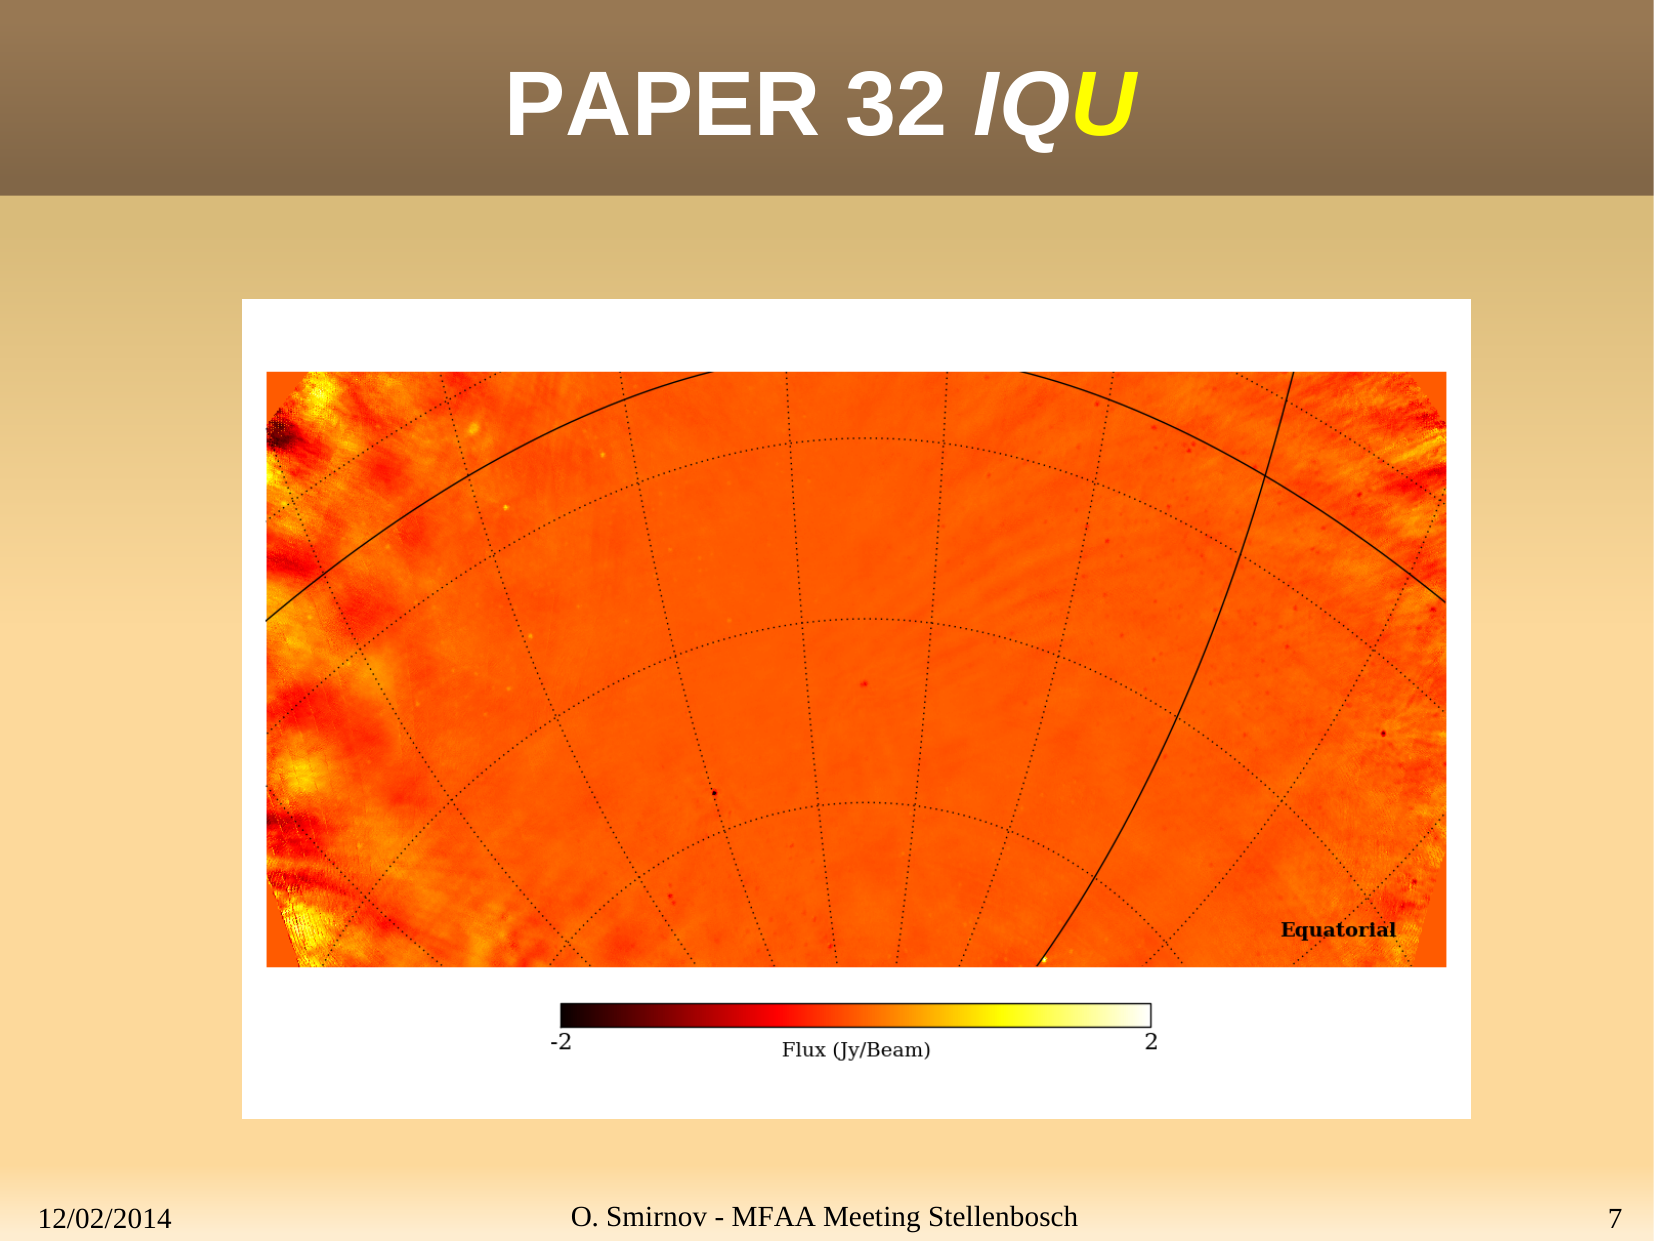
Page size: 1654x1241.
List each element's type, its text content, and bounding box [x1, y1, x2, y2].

picture [0, 0, 1654, 1241]
title PAPER 32 IQU [76, 0, 1565, 208]
